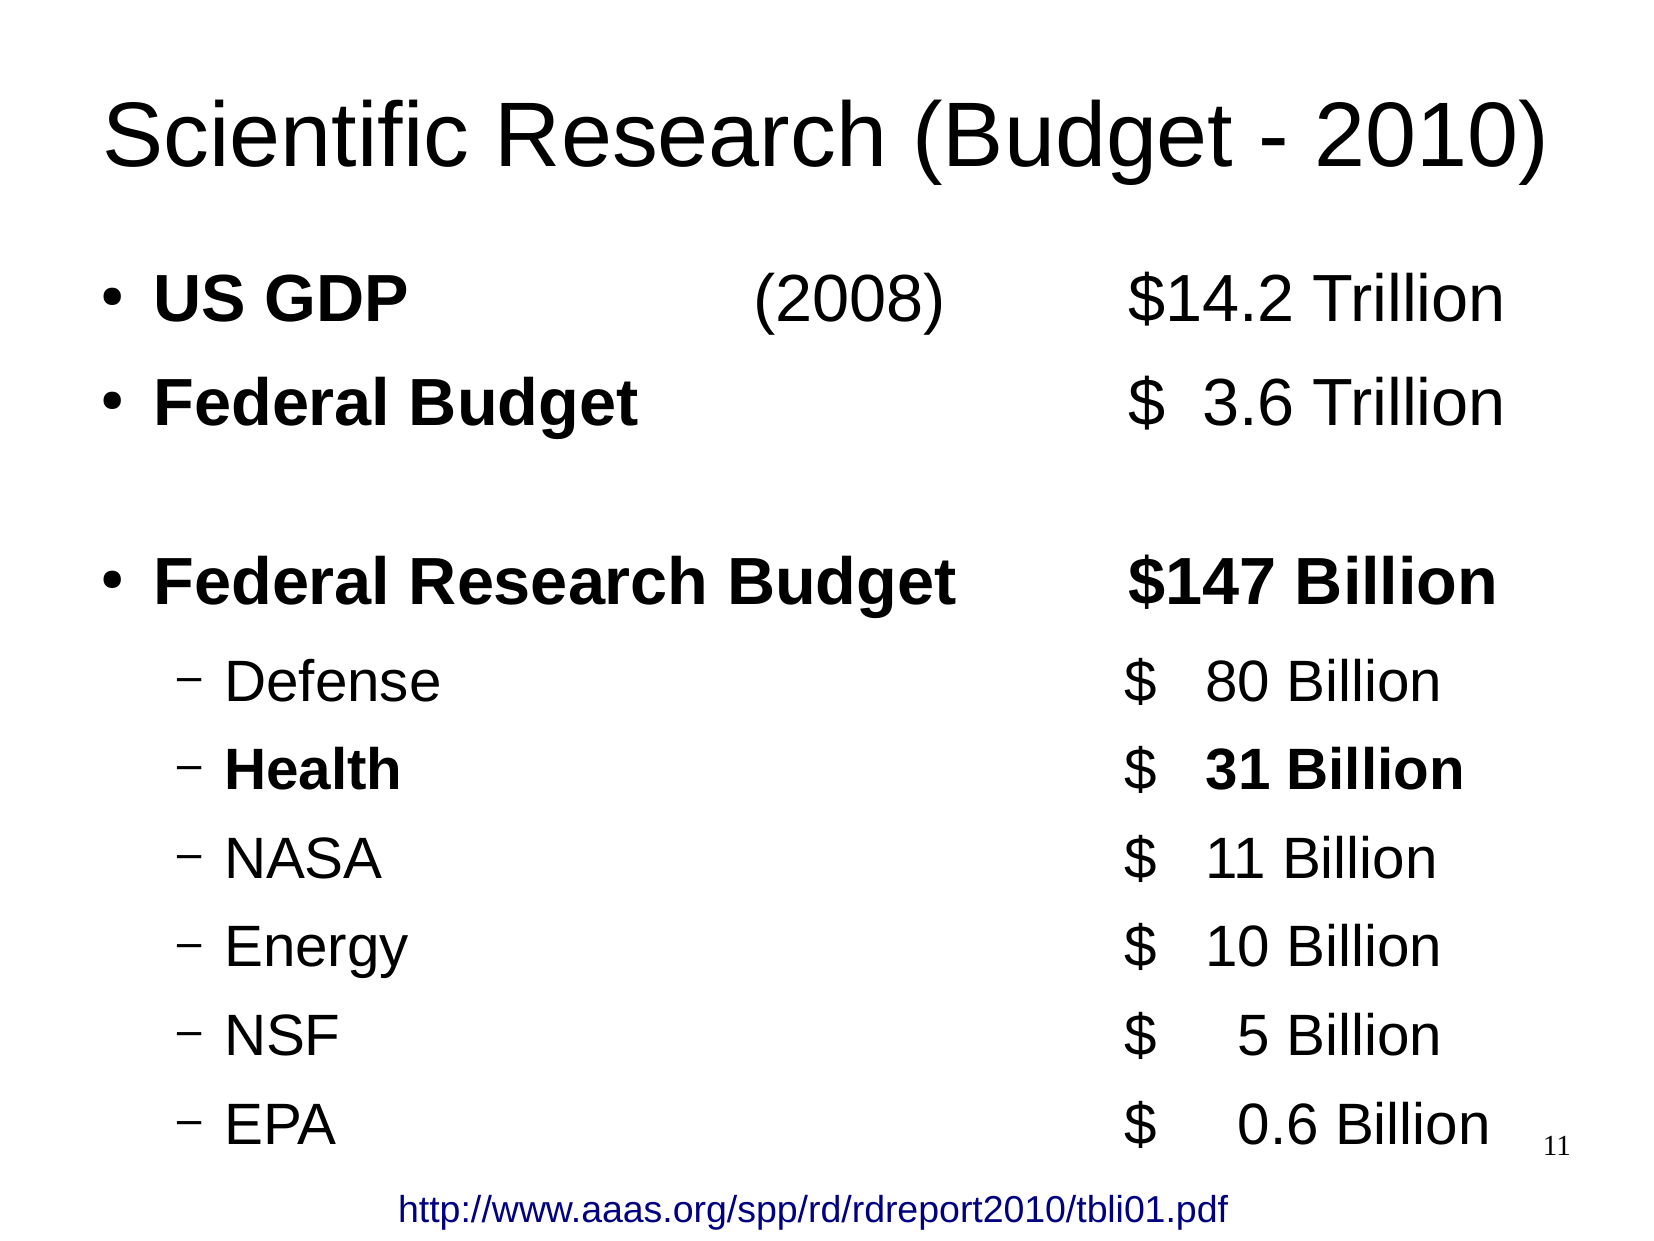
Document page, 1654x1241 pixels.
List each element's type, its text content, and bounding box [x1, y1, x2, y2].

title Scientific Research (Budget - 2010) [82, 39, 1571, 232]
list US GDP (2008) $14.2 Trillion Federal Budget $ 3.6 Trillion Federal Research Budget $147 Billion Defense $ 80 Billion Health $ 31 Billion NASA $ 11 Billion Energy $ 10 Billion NSF $ 5 Billion EPA $ 0.6 Billion [82, 260, 1571, 1157]
text_box http://www.aaas.org/spp/rd/rdreport2010/tbli01.pdf [326, 1181, 1311, 1239]
